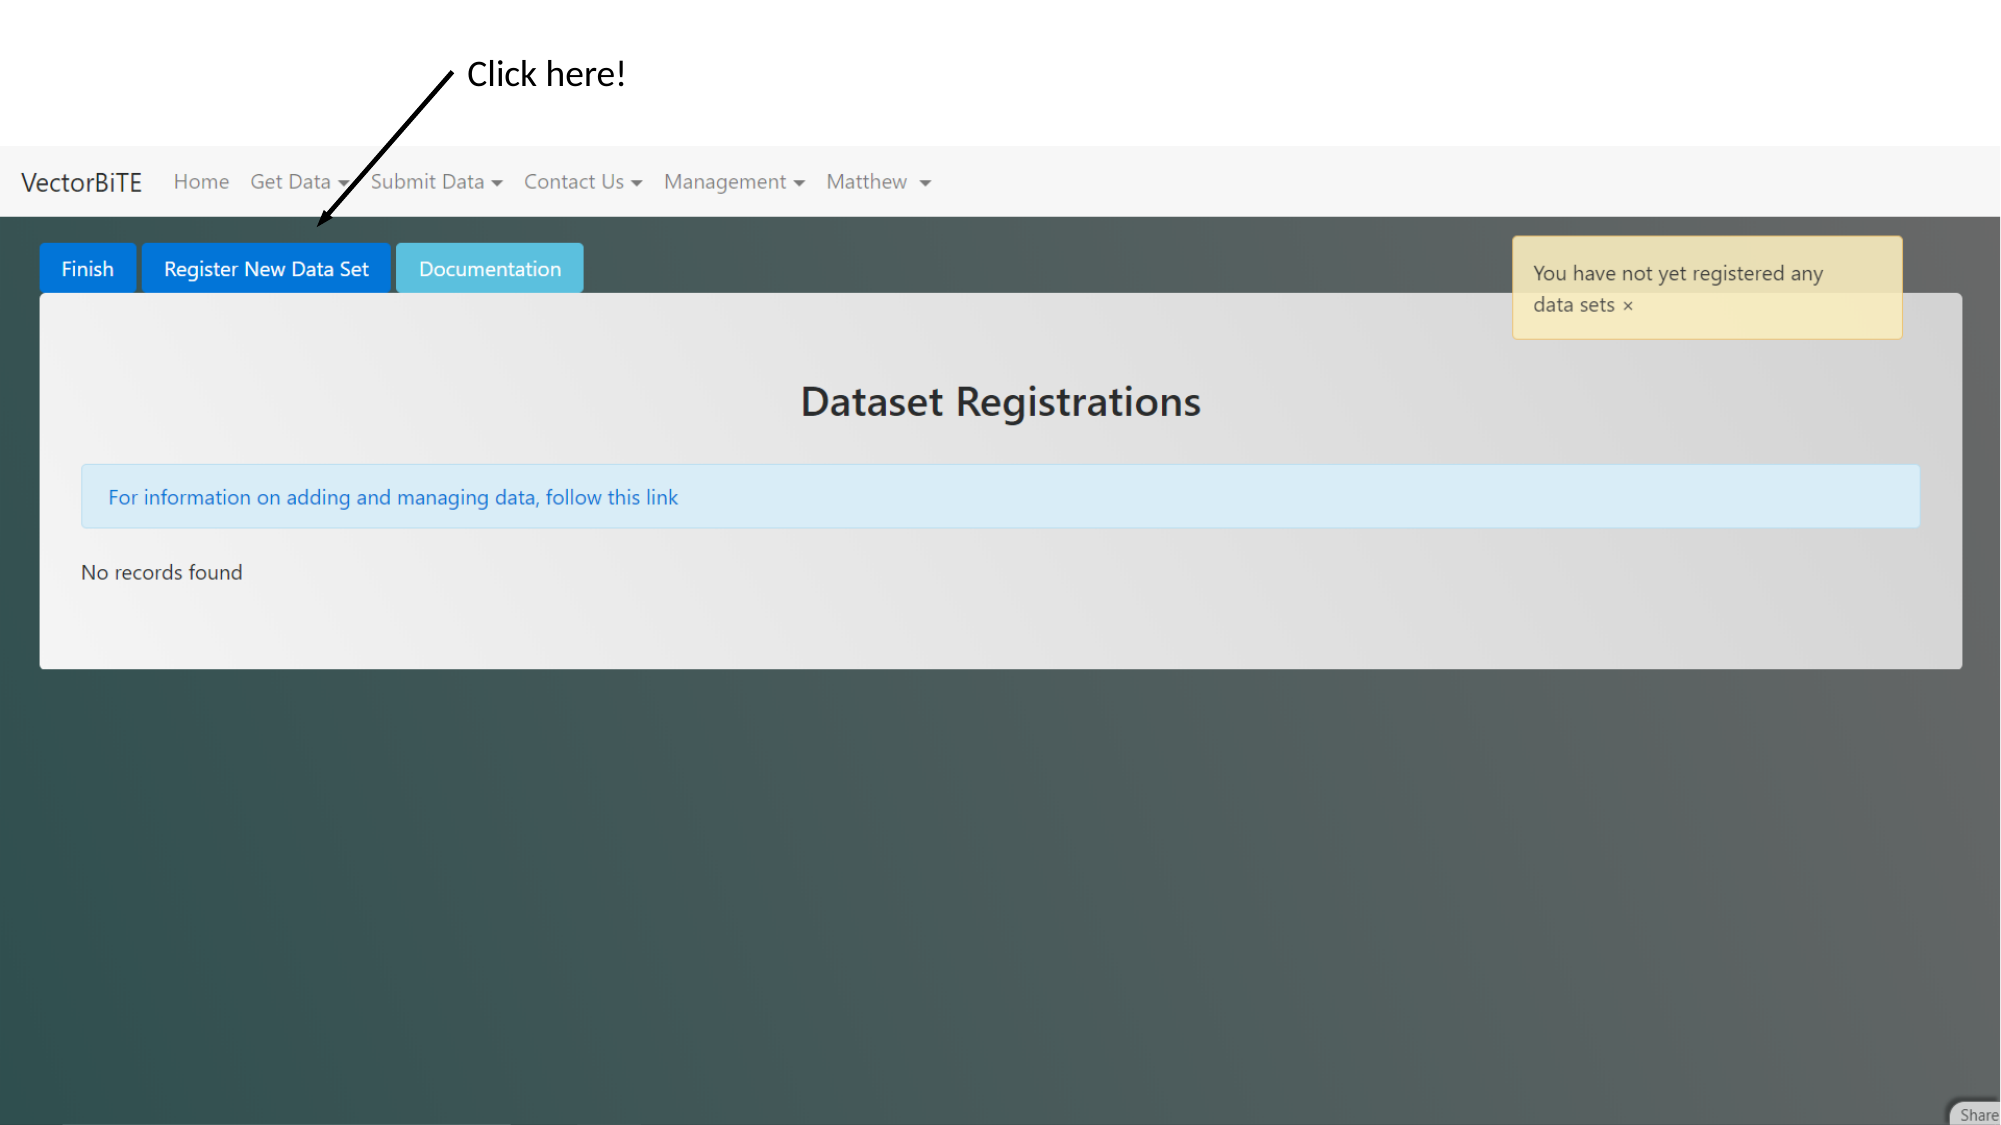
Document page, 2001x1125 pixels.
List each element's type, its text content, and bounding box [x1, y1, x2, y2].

text_box Click here! [452, 41, 646, 102]
picture [0, 146, 2000, 1125]
